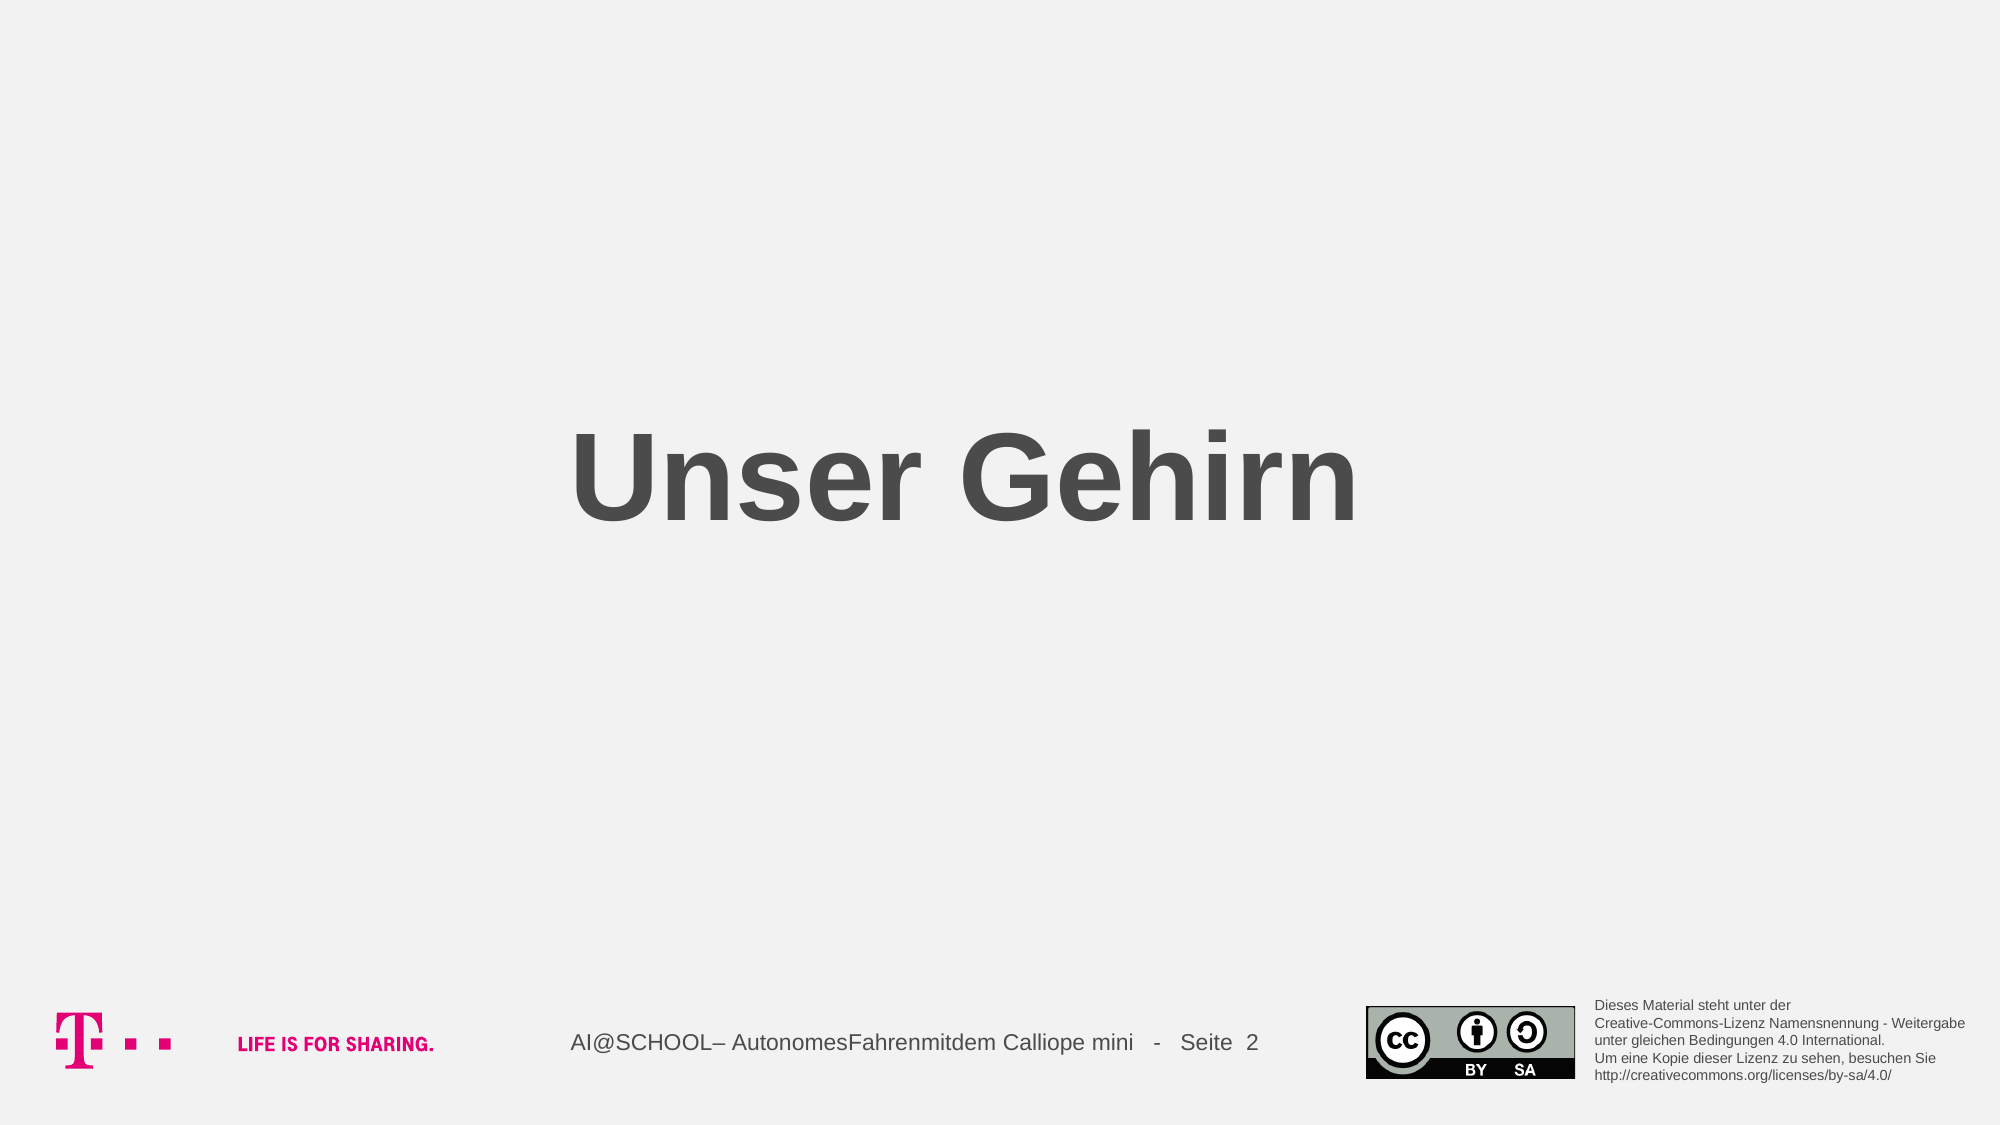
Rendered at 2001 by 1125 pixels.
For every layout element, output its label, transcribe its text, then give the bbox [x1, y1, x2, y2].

text_box Unser Gehirn [554, 405, 1484, 611]
